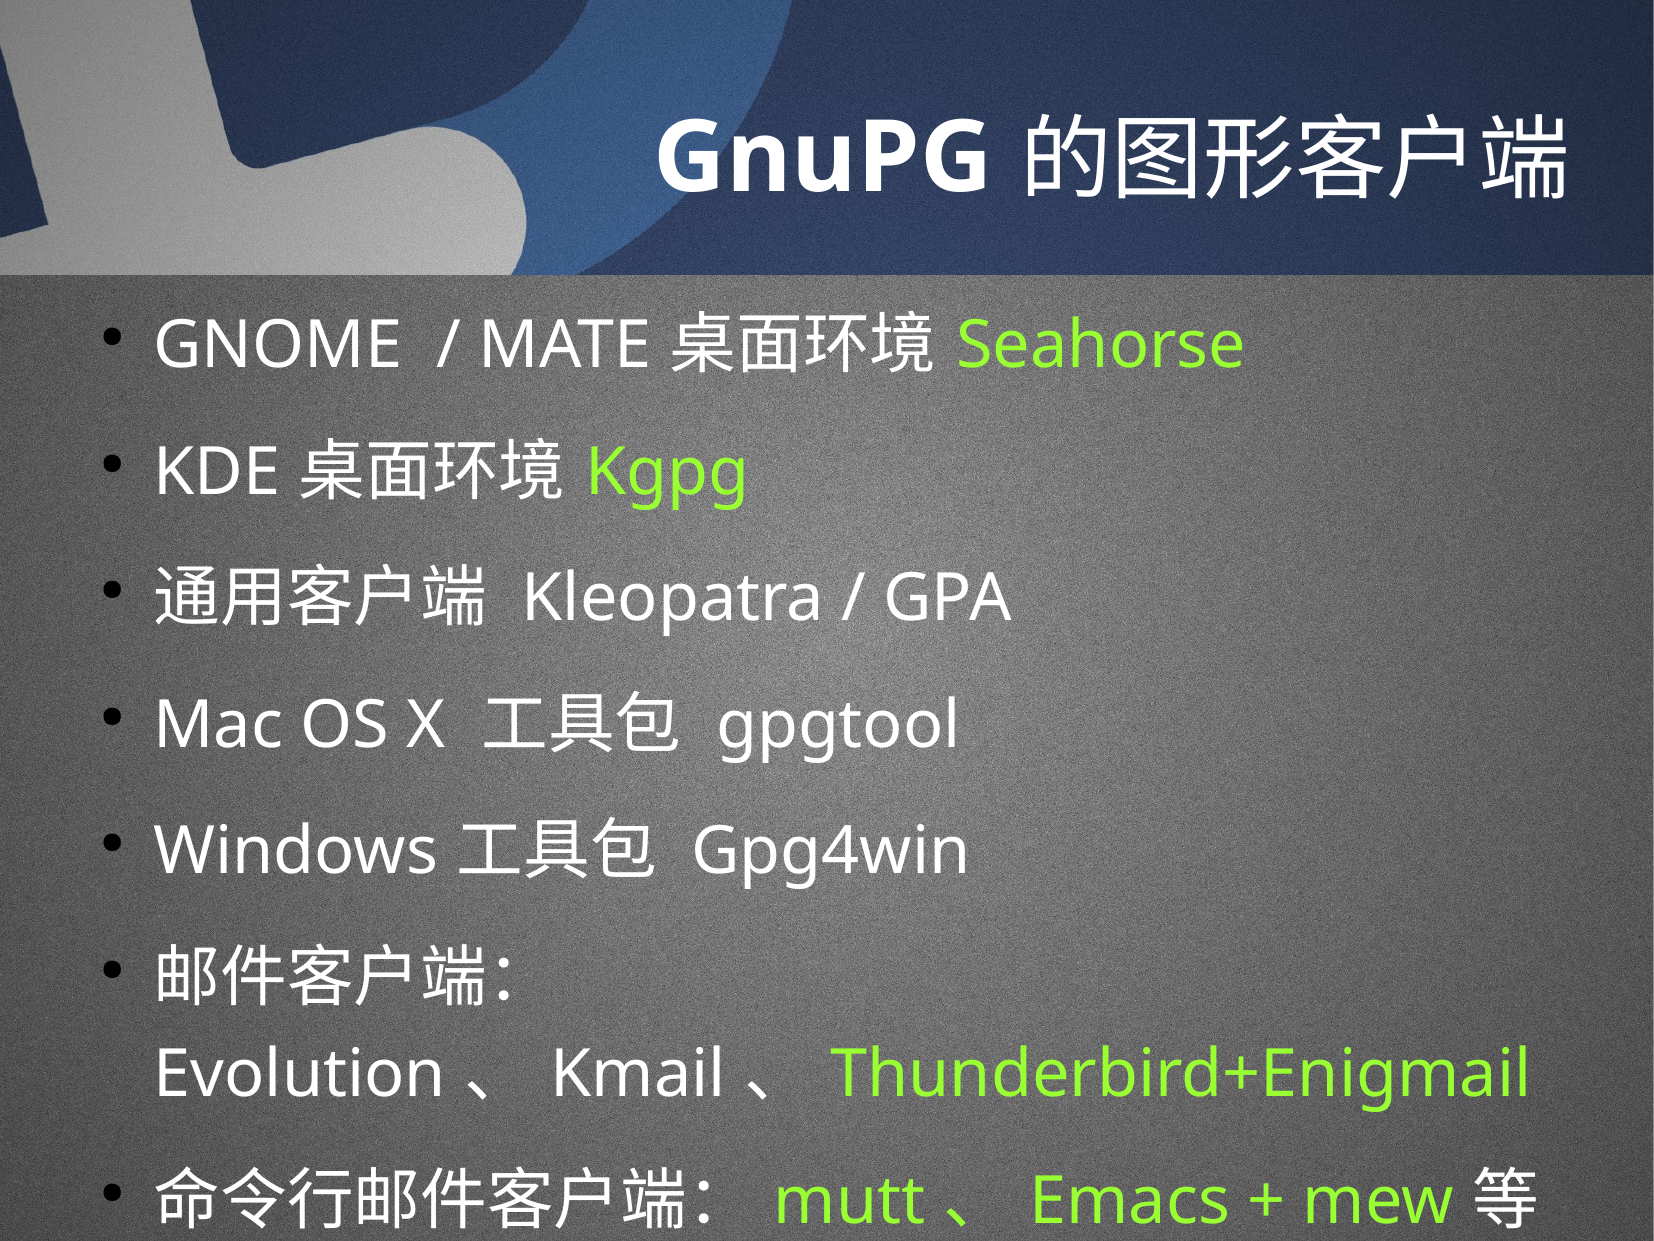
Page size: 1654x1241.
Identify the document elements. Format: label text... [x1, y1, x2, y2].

list GNOME / MATE桌面环境Seahorse KDE桌面环境Kgpg 通用客户端 Kleopatra / GPA Mac OS X 工具包 gpgtool Windows工具包 Gpg4win 邮件客户端：Evolution、Kmail、Thunderbird+Enigmail 命令行邮件客户端：mutt、Emacs + mew等 [82, 290, 1571, 1109]
title GnuPG的图形客户端 [82, 49, 1571, 257]
picture [0, 0, 1654, 1241]
